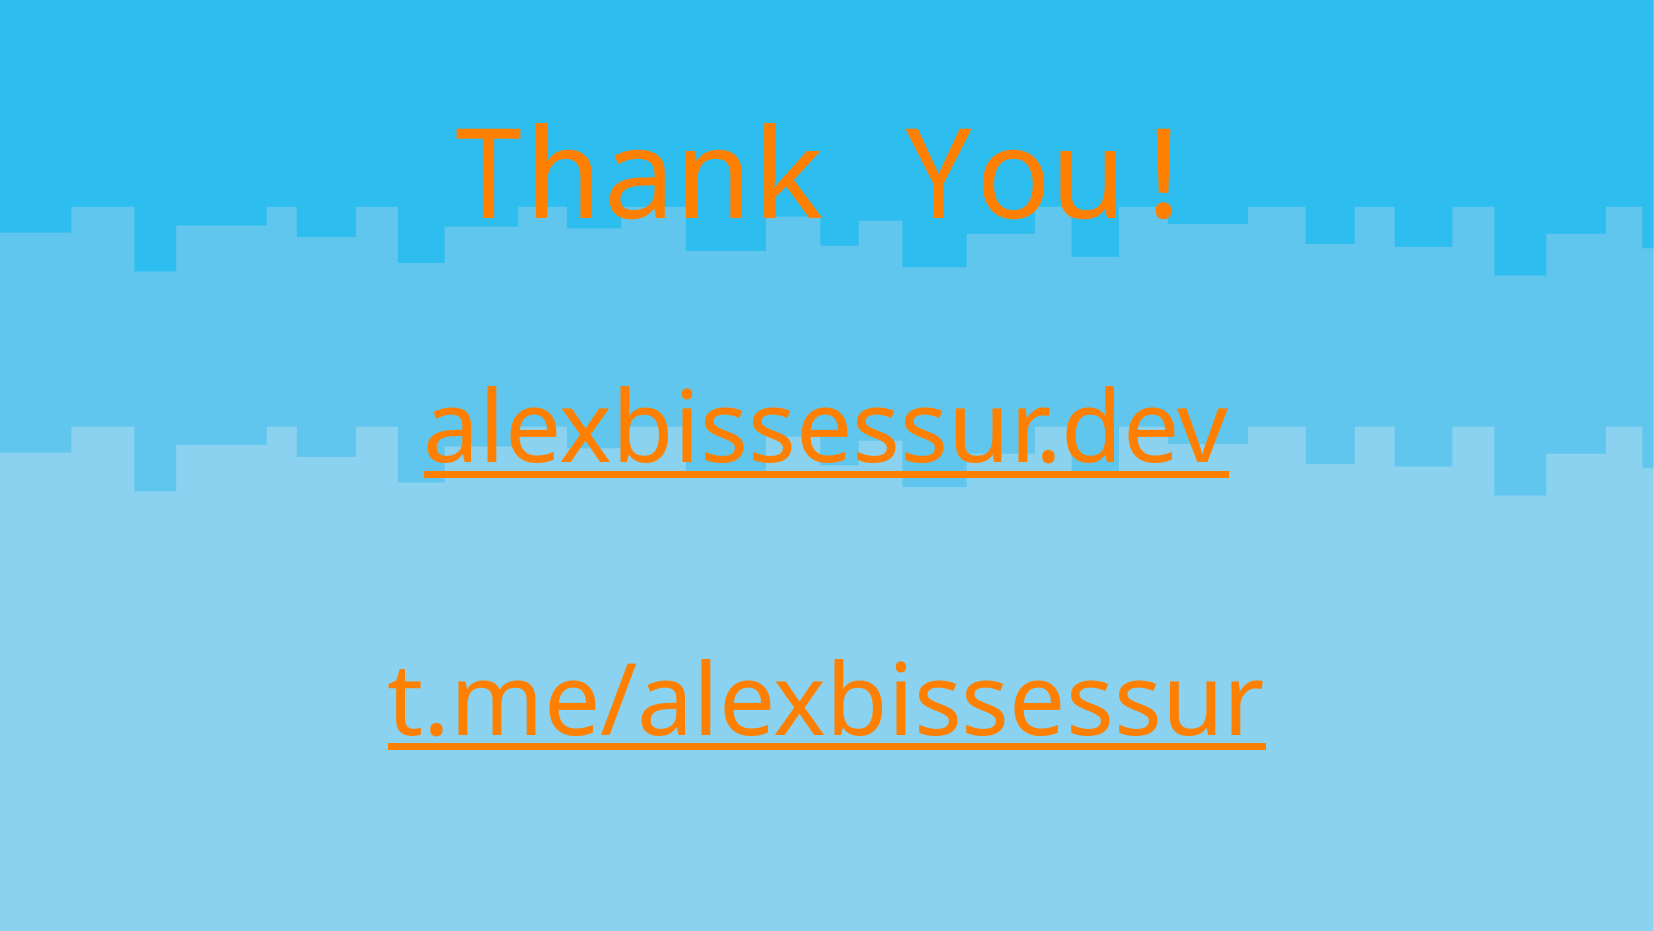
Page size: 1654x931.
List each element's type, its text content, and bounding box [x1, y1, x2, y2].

text_box alexbissessur.dev t.me/alexbissessur github.com/xelab04/Slides moris.social/@AlexB [0, 348, 1654, 931]
picture [0, 0, 1654, 348]
text_box Thank You! [383, 76, 1270, 348]
